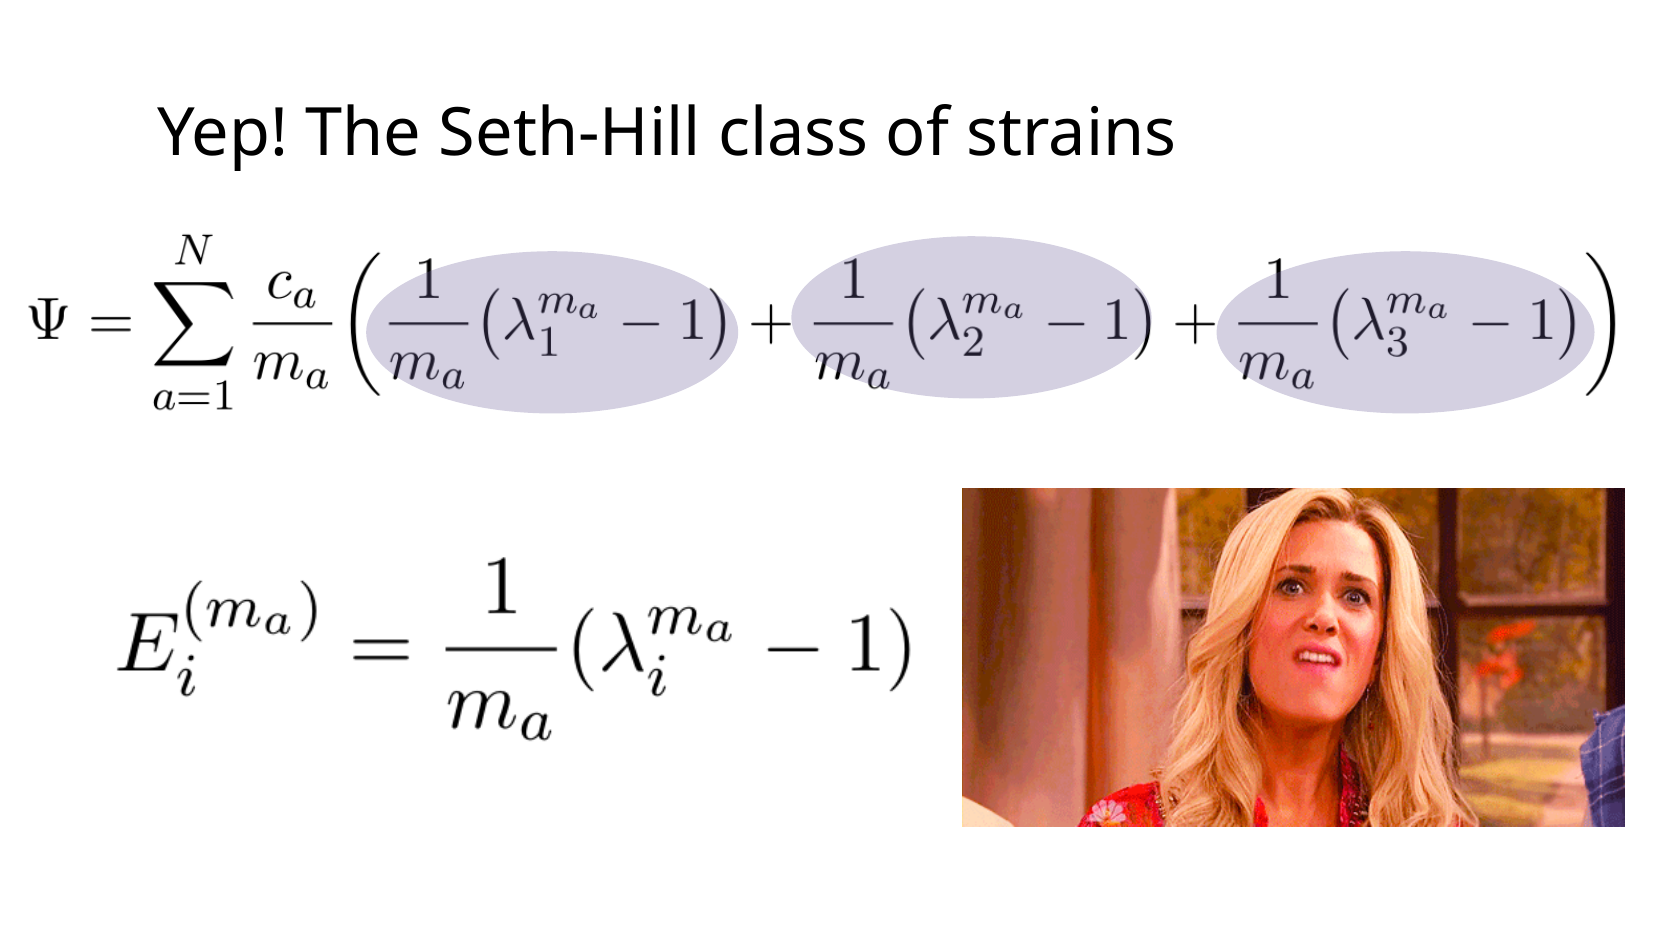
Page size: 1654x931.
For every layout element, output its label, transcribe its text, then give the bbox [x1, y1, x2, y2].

text_box [1216, 251, 1595, 414]
picture [0, 215, 1654, 443]
text_box [366, 251, 739, 414]
text_box [791, 236, 1152, 399]
picture [88, 531, 959, 778]
picture [962, 488, 1625, 827]
title Yep! The Seth-Hill class of strains [82, 51, 1270, 207]
